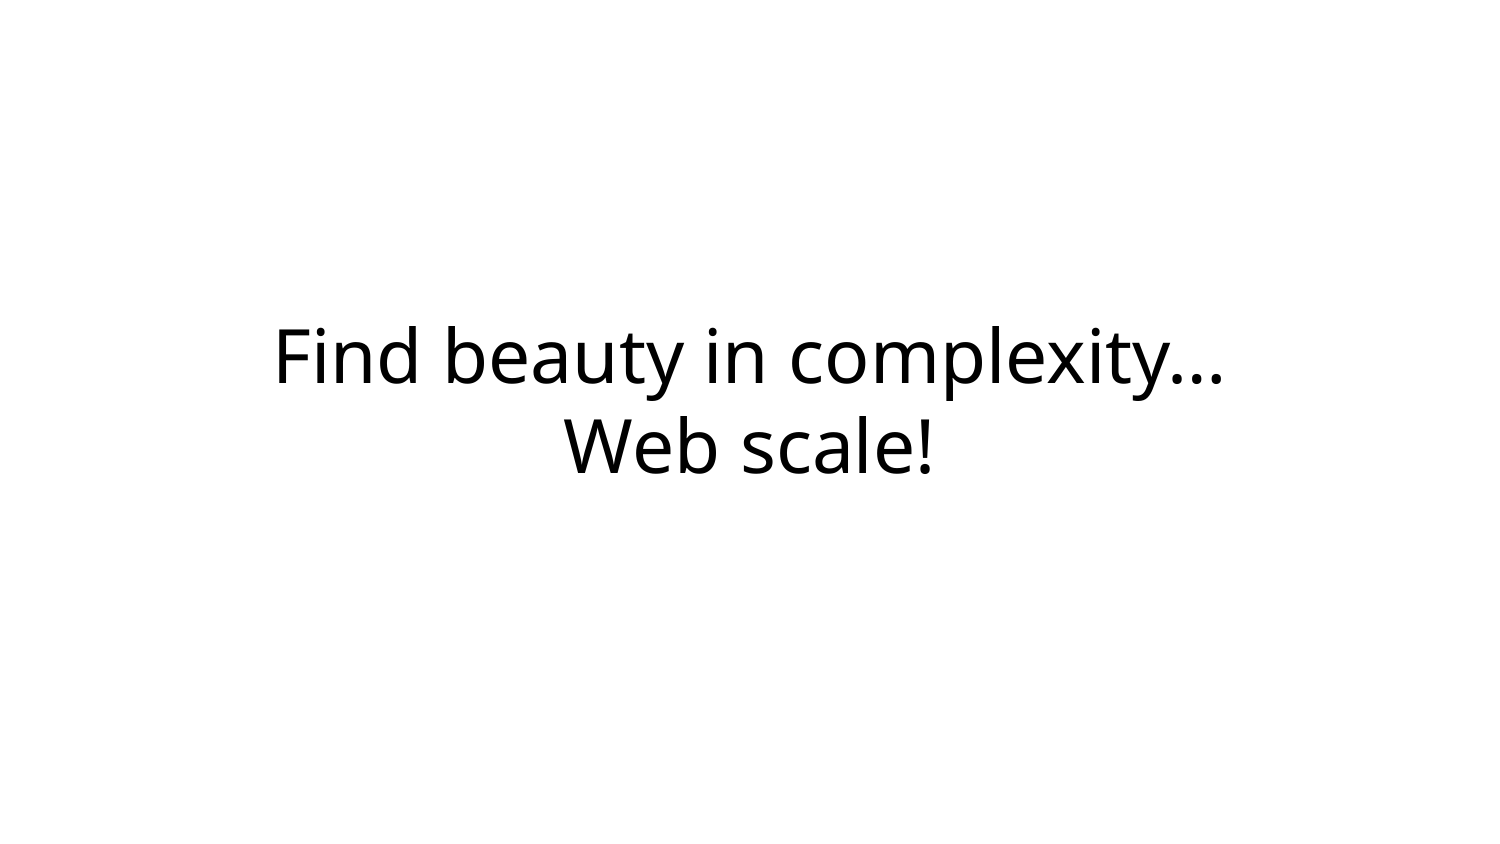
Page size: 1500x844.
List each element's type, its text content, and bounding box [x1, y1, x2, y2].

title Find beauty in complexity… Web scale! [51, 305, 1449, 491]
